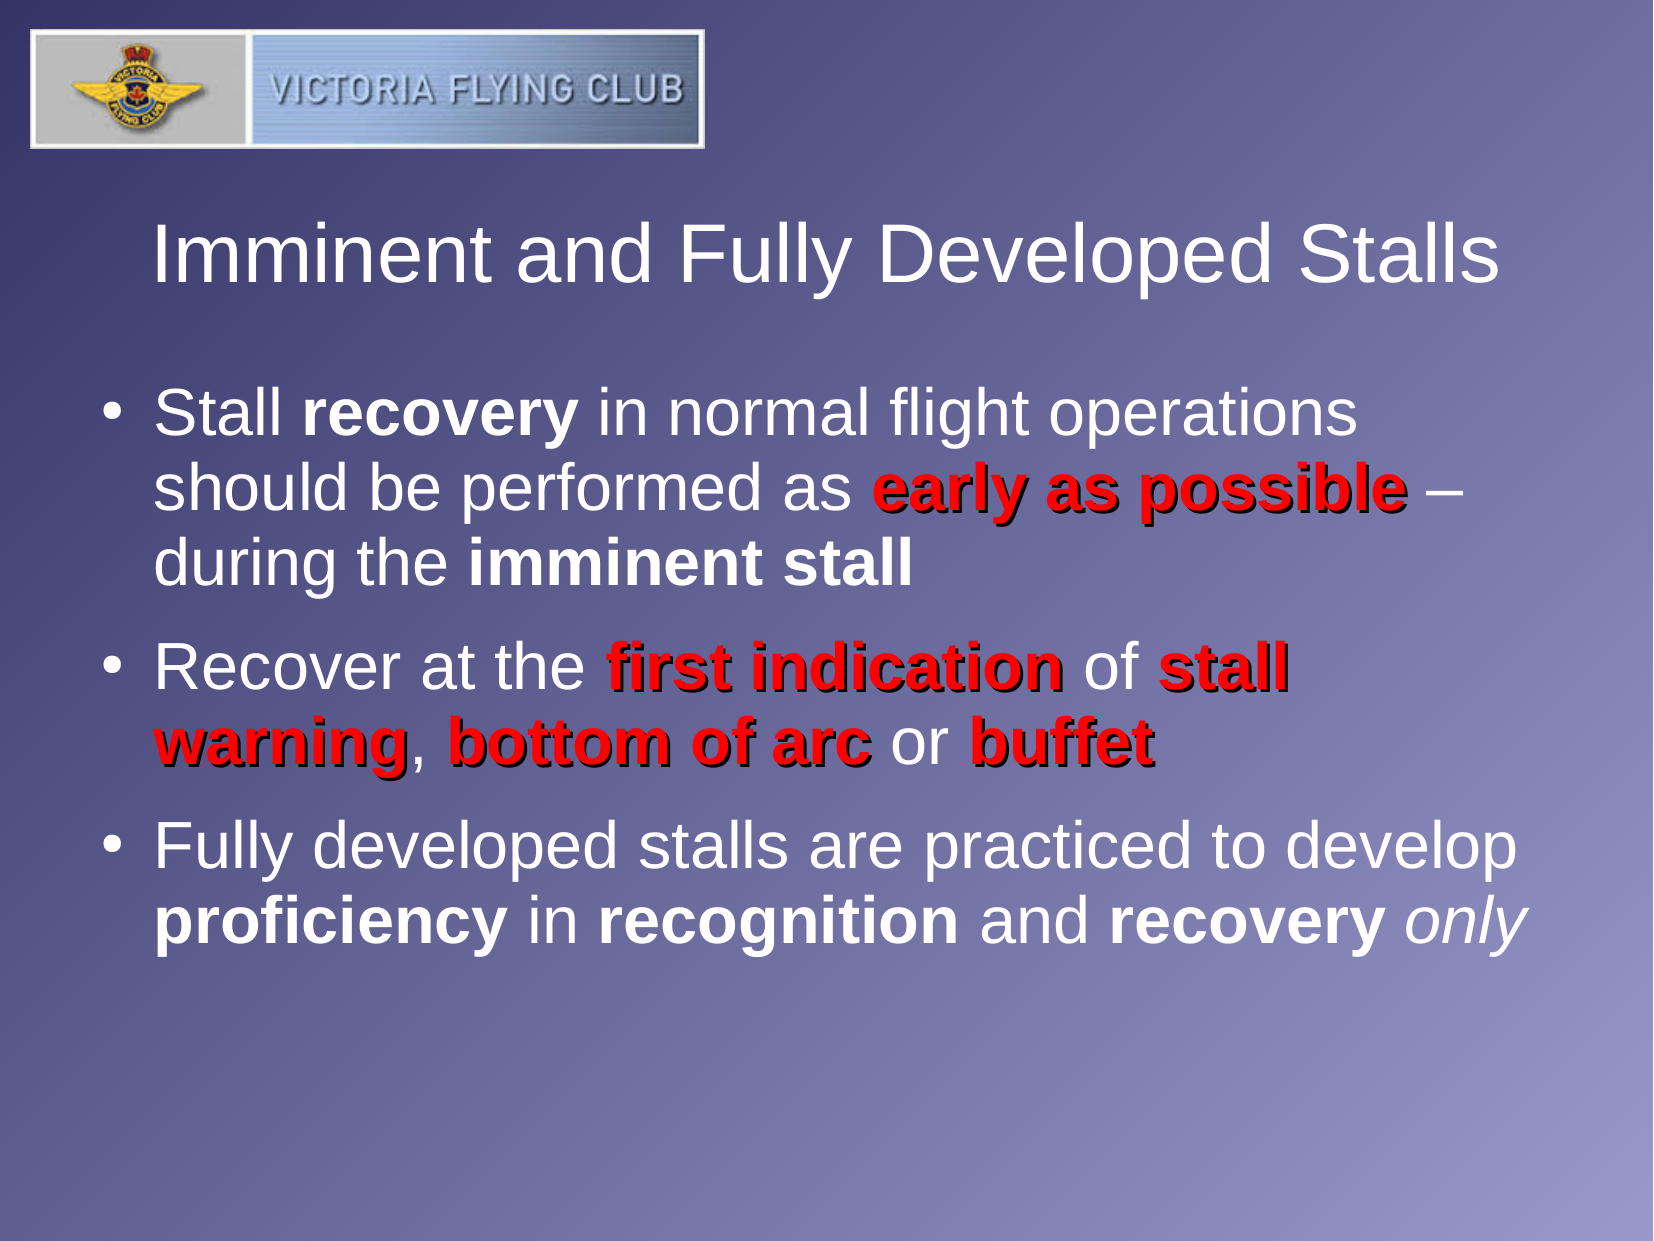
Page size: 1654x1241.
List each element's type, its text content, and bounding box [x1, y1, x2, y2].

title Imminent and Fully Developed Stalls [82, 150, 1571, 358]
picture [30, 29, 705, 149]
list Stall recovery in normal flight operations should be performed as early as possible – during the imminent stall Recover at the first indication of stall warning, bottom of arc or buffet Fully developed stalls are practiced to develop proficiency in recognition and recovery only [82, 375, 1571, 1095]
